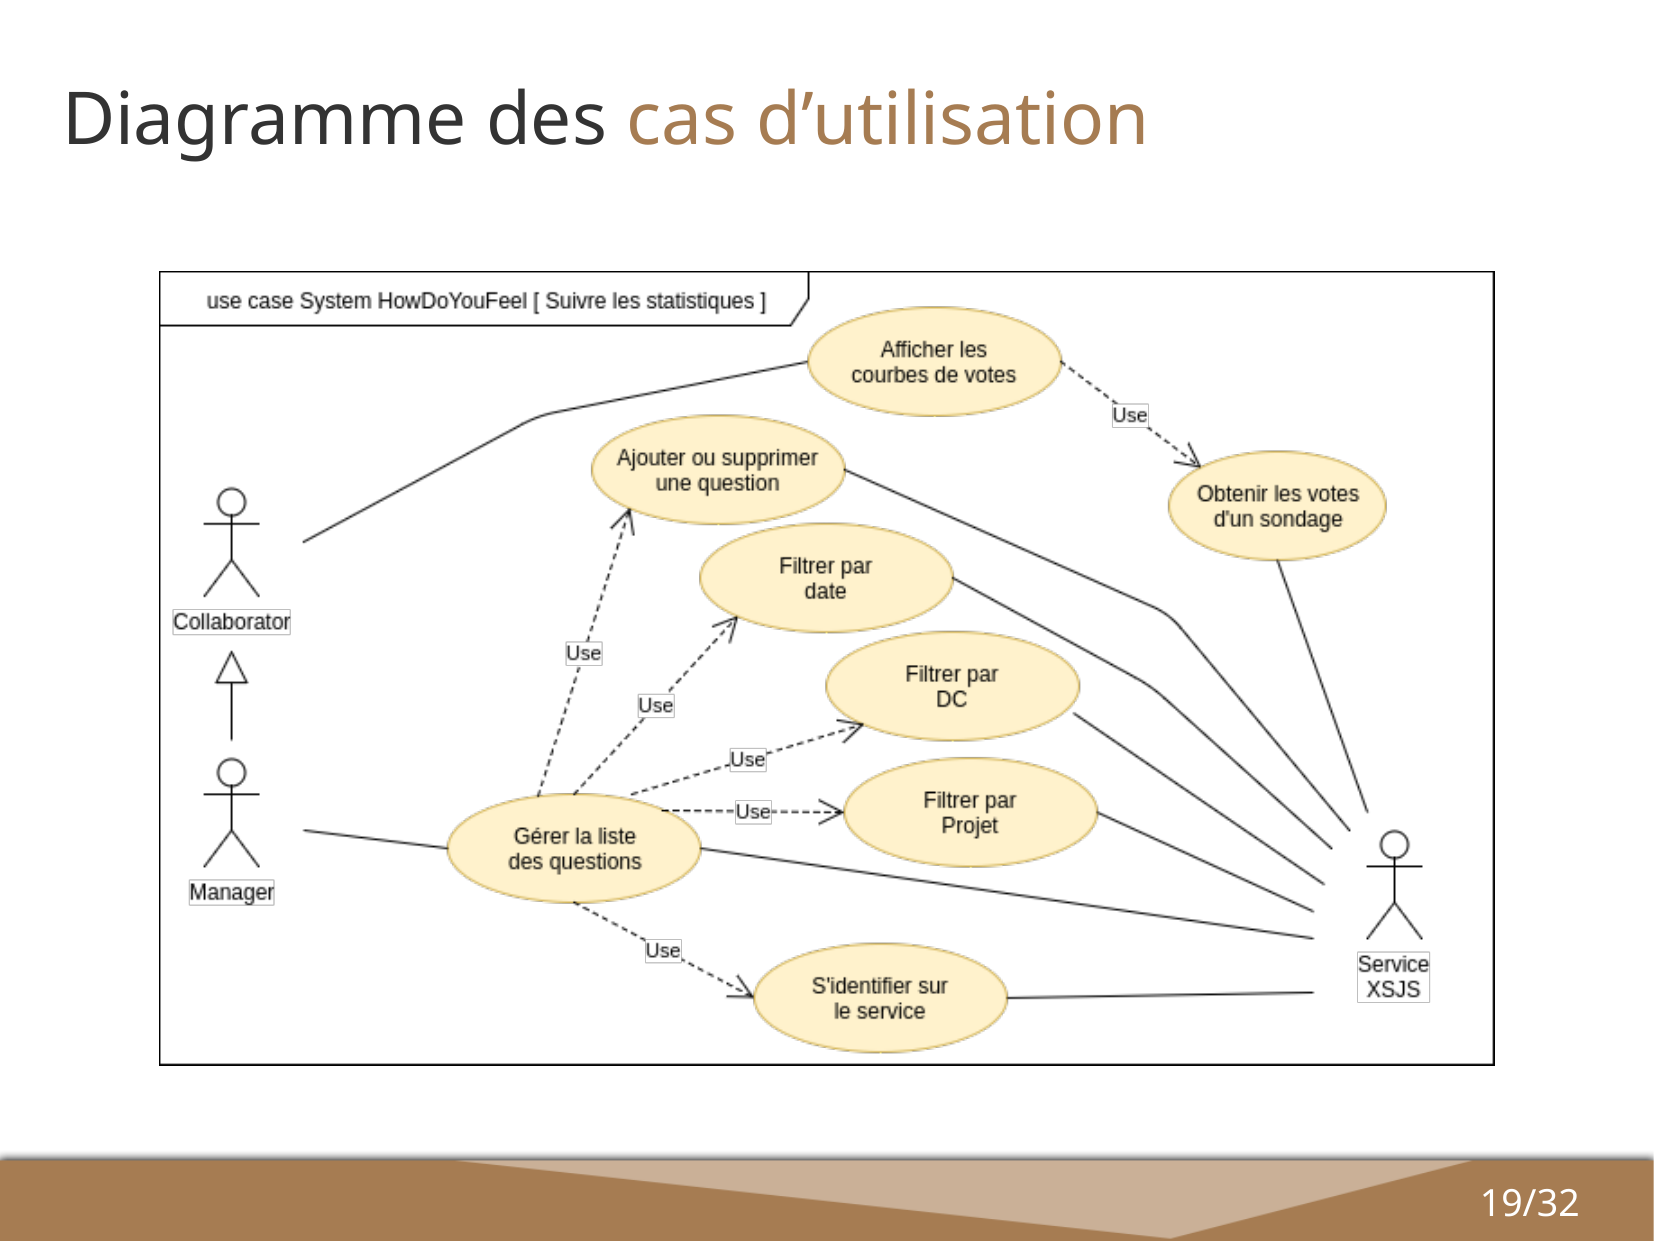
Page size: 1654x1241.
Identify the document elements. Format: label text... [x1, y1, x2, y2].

picture [0, 0, 1654, 1241]
text_box Diagramme des cas d’utilisation [47, 59, 1007, 158]
text_box <numéro>/32 [1479, 1169, 1654, 1233]
